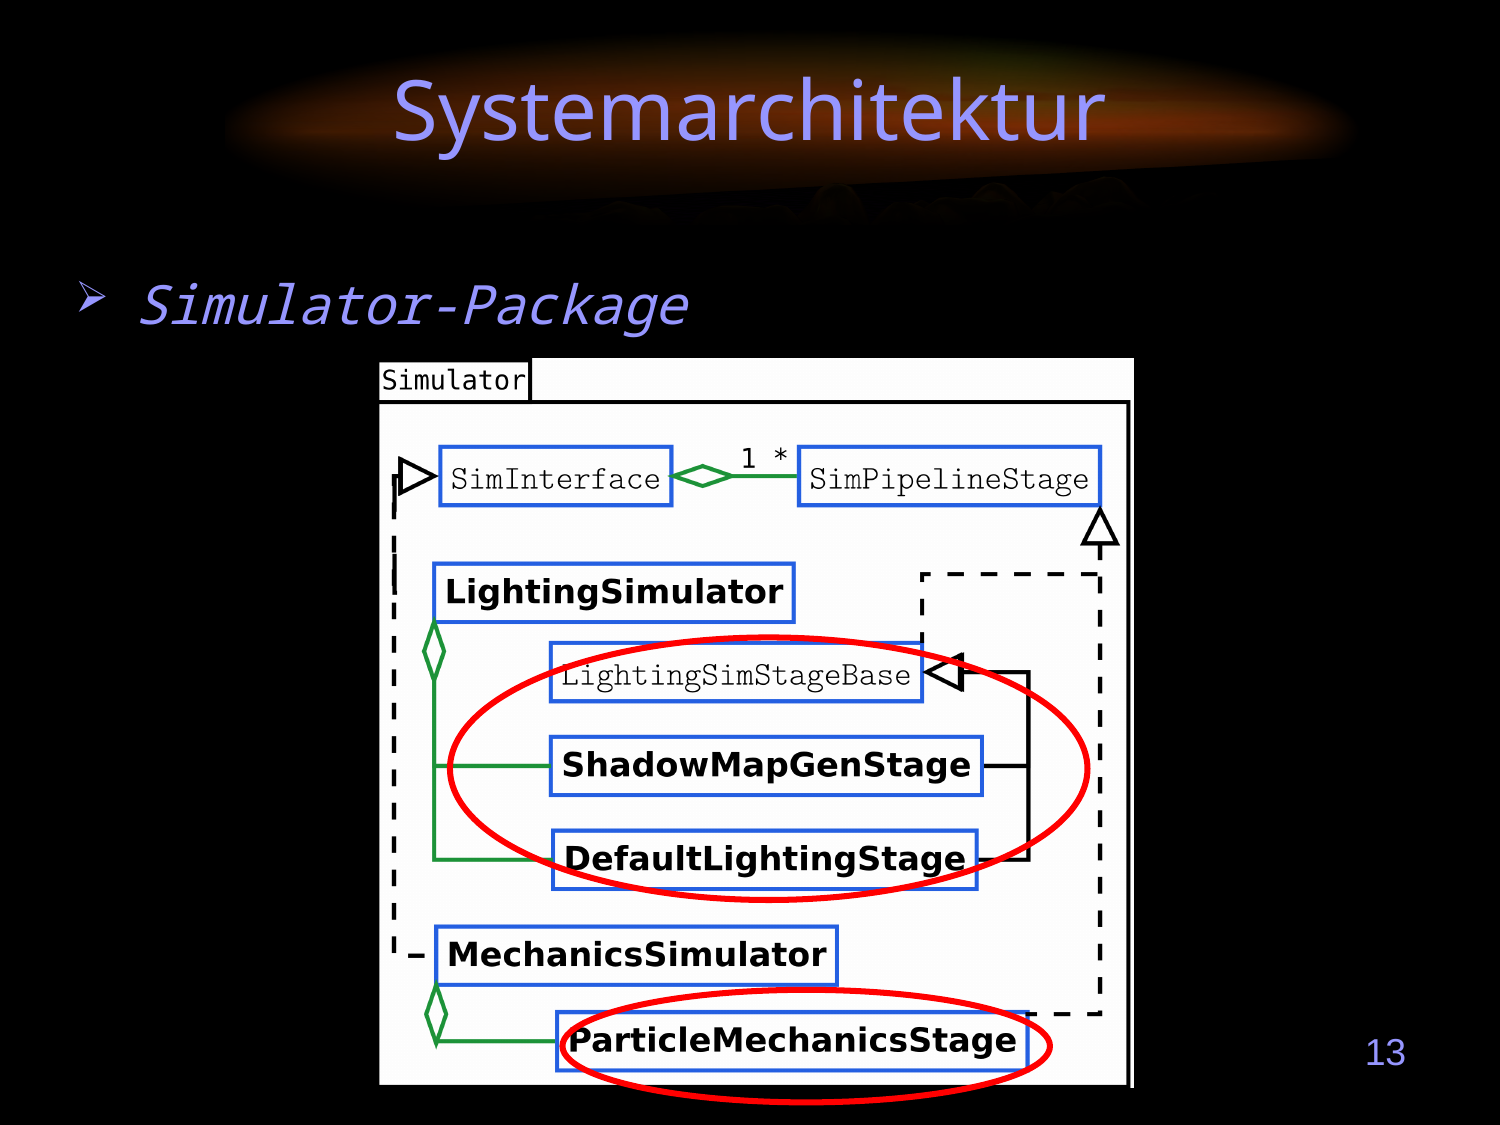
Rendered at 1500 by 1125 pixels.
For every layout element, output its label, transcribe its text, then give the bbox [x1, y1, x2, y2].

picture [375, 358, 1134, 1088]
text_box [112, 0, 1463, 241]
text_box Systemarchitektur [75, 0, 1426, 216]
text_box Simulator-Package [0, 262, 1471, 1088]
picture [566, 993, 1046, 1088]
